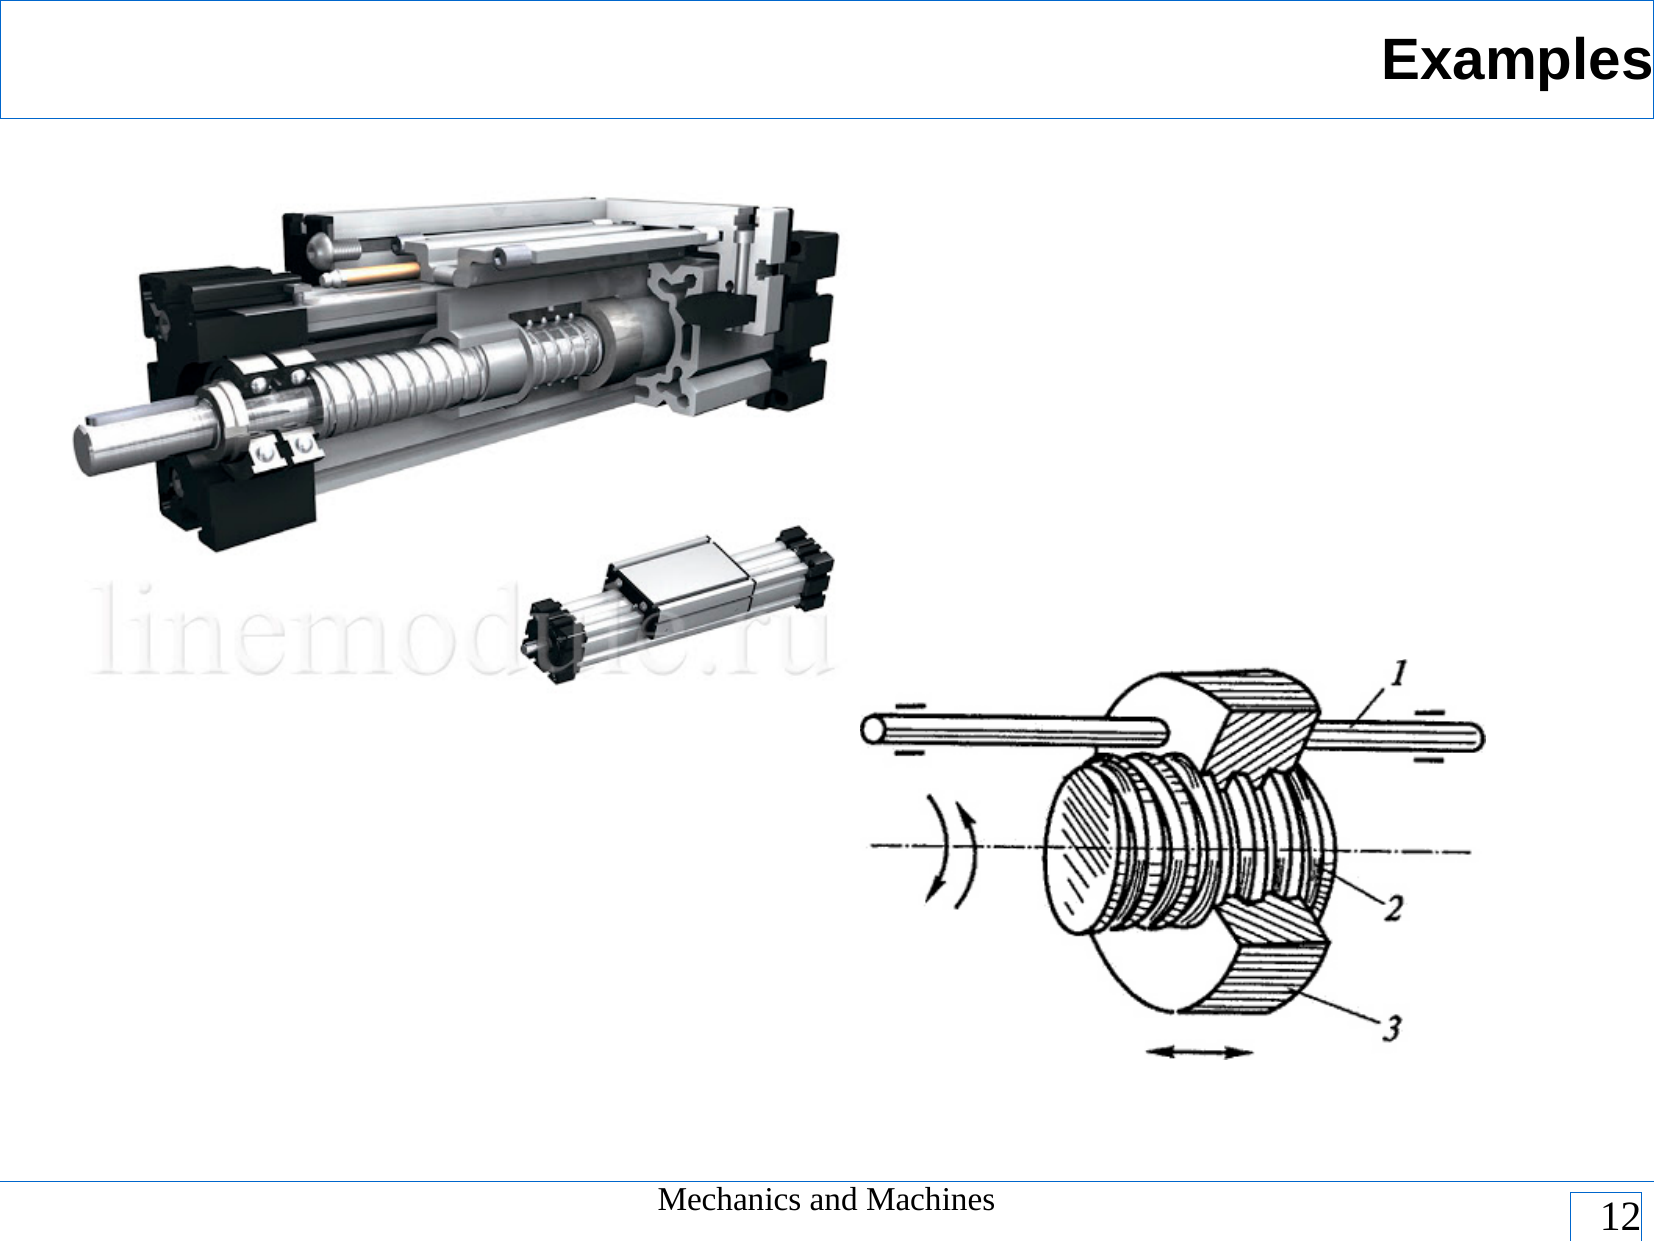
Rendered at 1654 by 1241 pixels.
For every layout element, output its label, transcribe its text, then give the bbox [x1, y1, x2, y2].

picture [60, 179, 1486, 1060]
title Examples [0, 0, 1654, 119]
